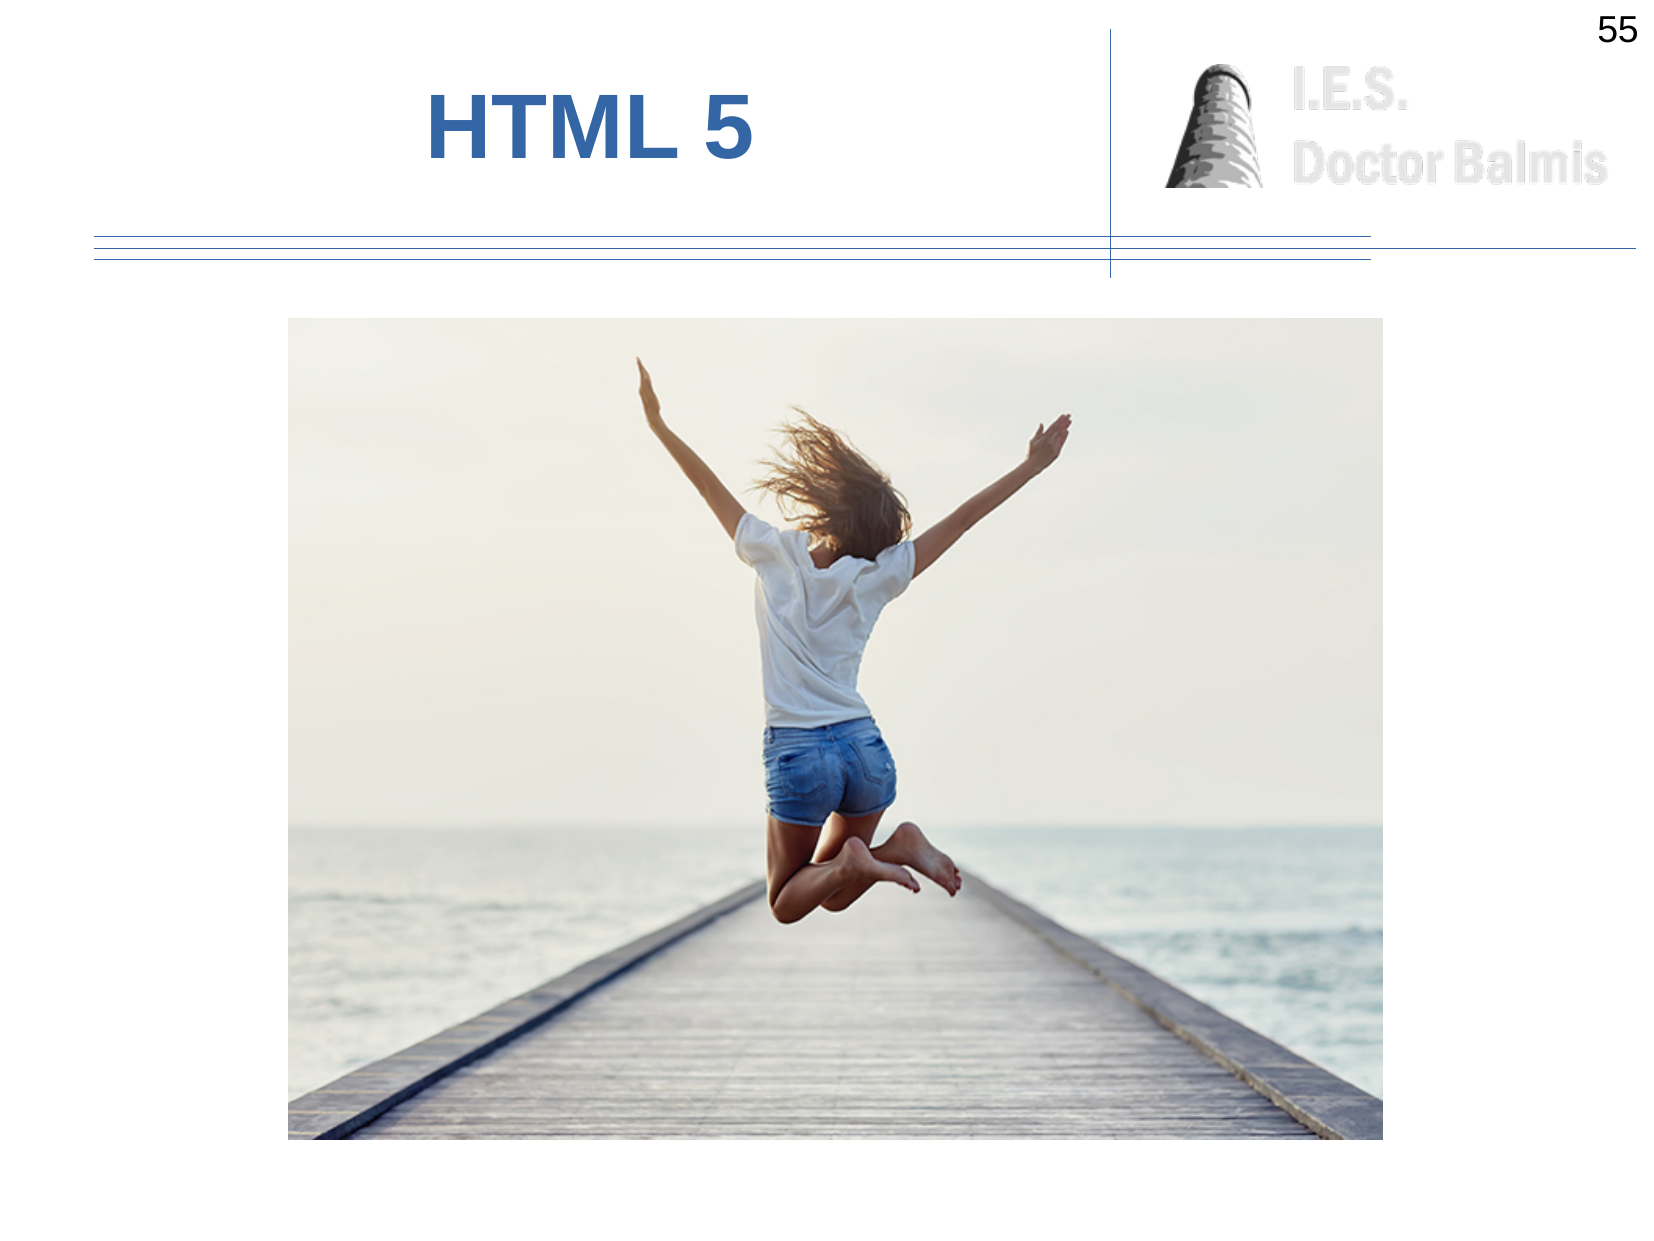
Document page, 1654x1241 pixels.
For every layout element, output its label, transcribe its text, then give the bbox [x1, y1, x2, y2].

title HTML 5 [118, 23, 1063, 231]
picture [288, 318, 1383, 1140]
picture [1133, 64, 1619, 188]
